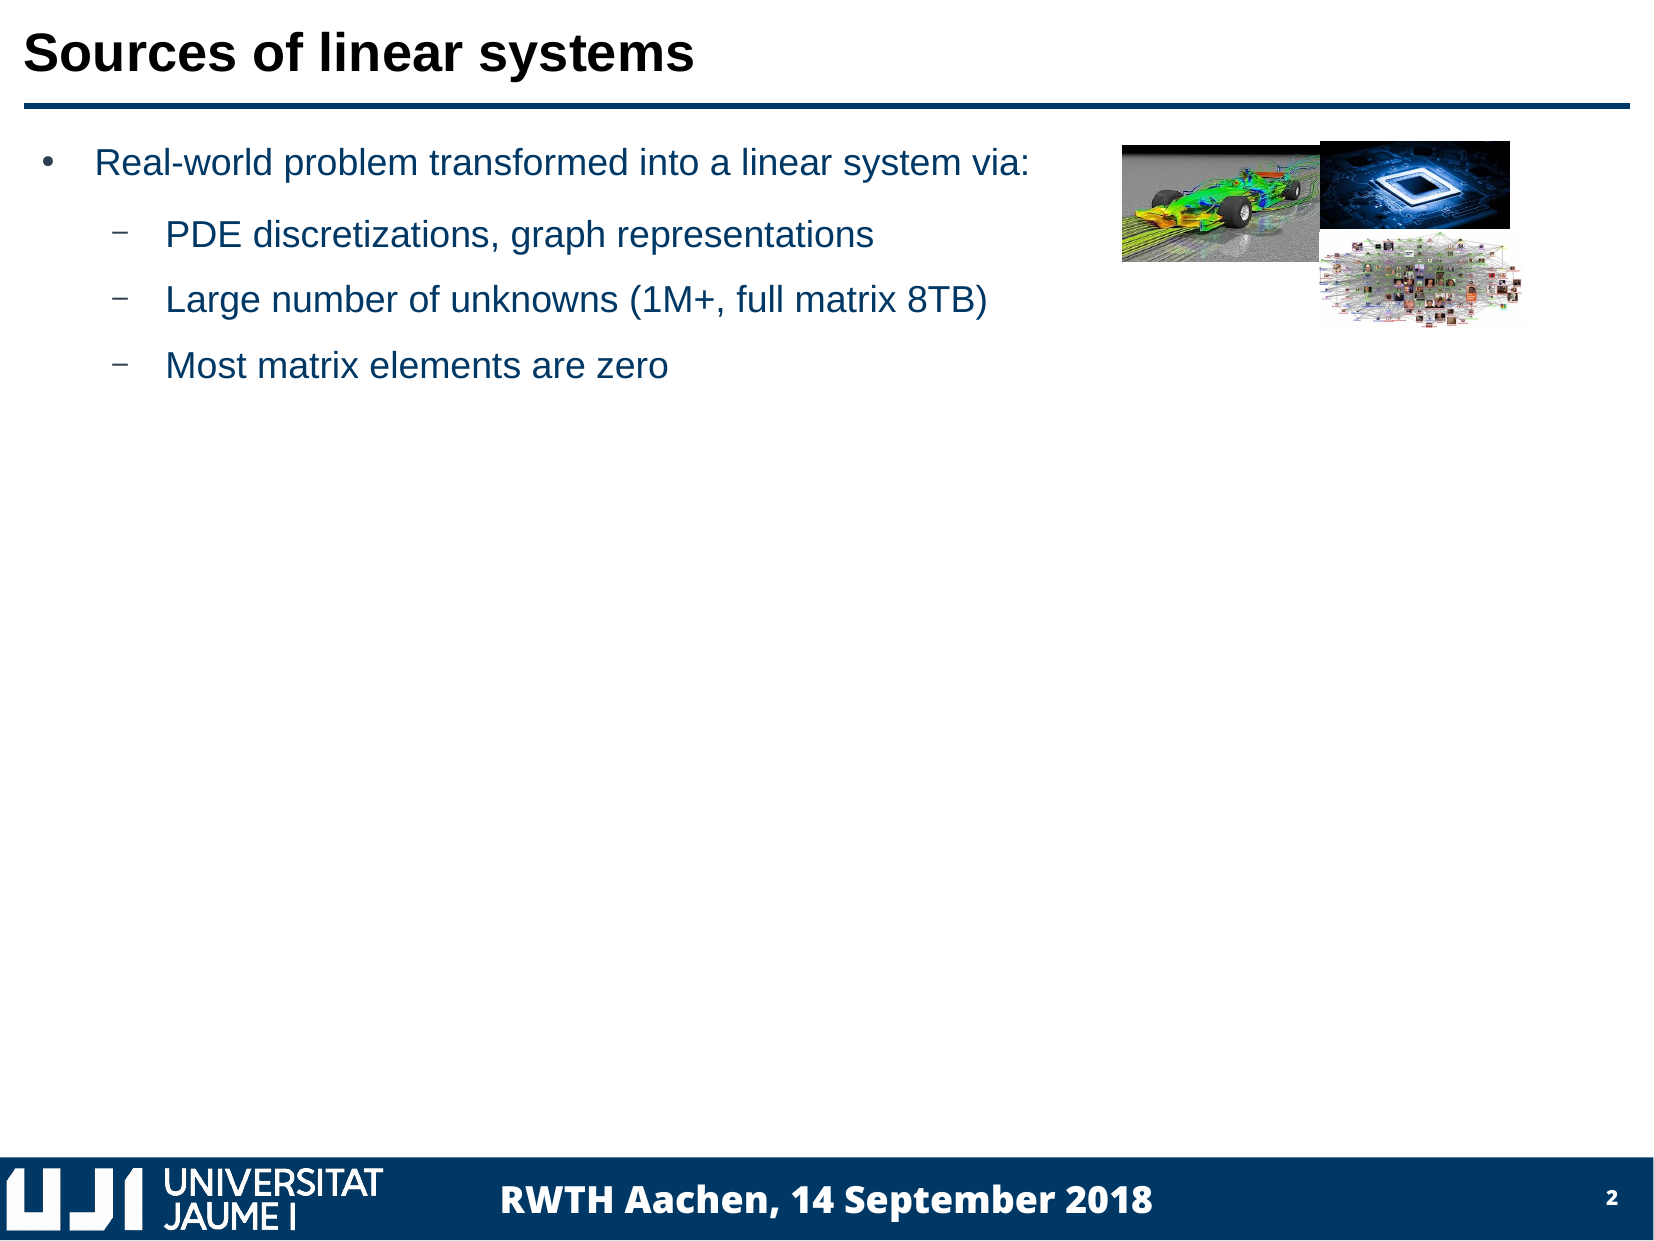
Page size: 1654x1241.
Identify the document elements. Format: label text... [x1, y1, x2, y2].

picture [1122, 141, 1524, 328]
picture [0, 1158, 390, 1241]
list Real-world problem transformed into a linear system via: PDE discretizations, graph representations Large number of unknowns (1M+, full matrix 8TB) Most matrix elements are zero [23, 141, 1040, 1158]
title Sources of linear systems [23, 0, 1630, 107]
